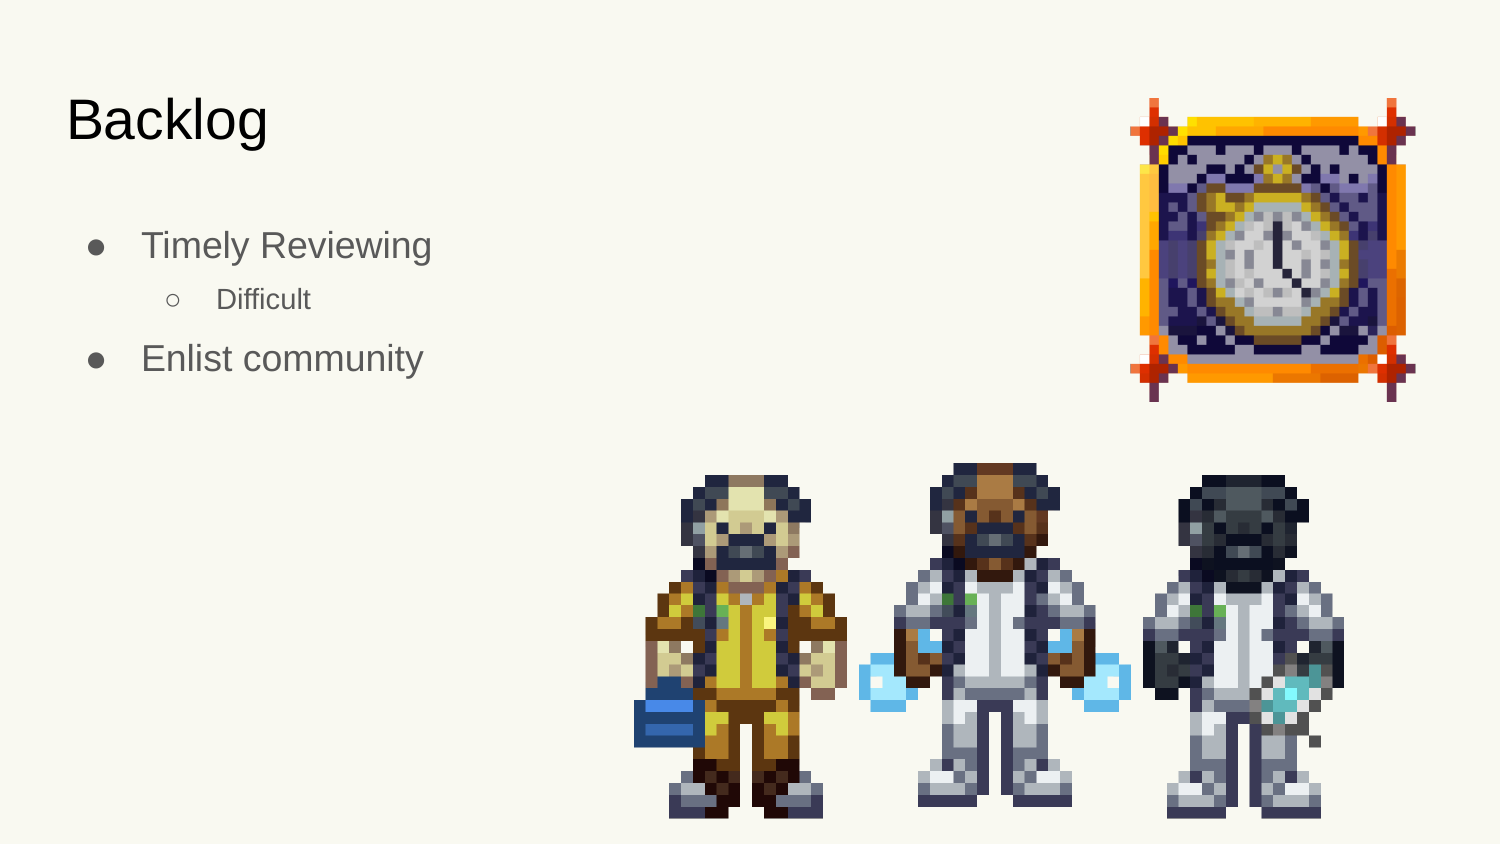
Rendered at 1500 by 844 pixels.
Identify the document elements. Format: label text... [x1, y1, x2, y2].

title Backlog [51, 72, 1449, 167]
picture [432, 451, 1500, 830]
list Timely Reviewing Difficult Enlist community [51, 189, 1449, 750]
picture [1121, 98, 1425, 402]
